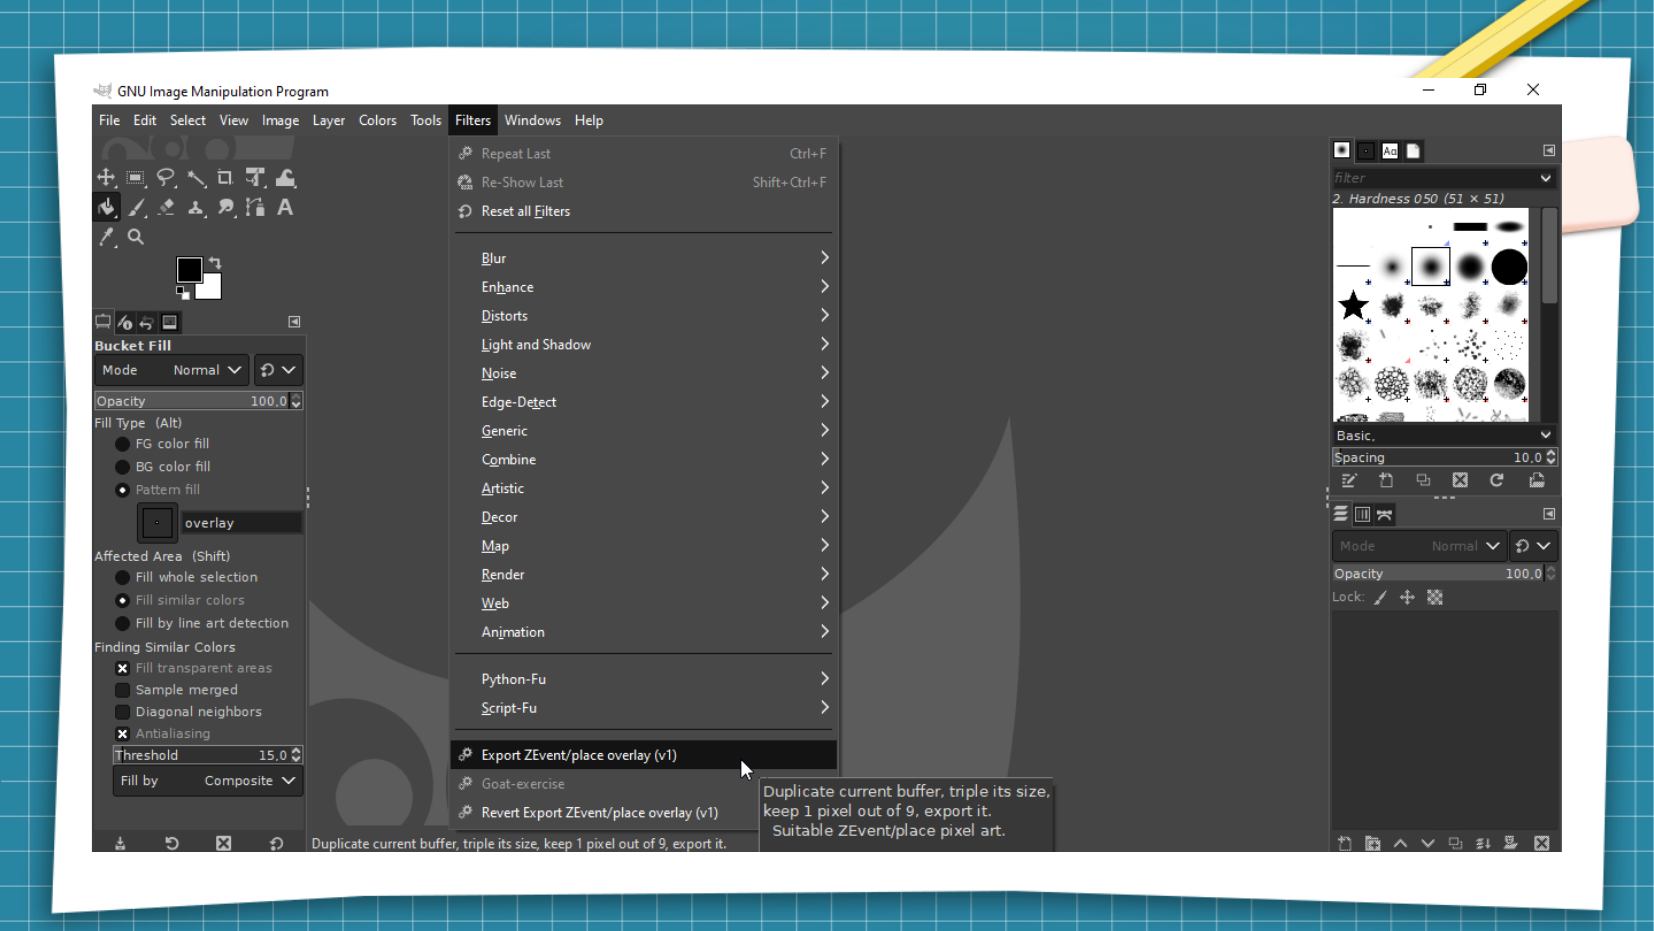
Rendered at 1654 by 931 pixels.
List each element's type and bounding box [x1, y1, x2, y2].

picture [91, 78, 1562, 852]
